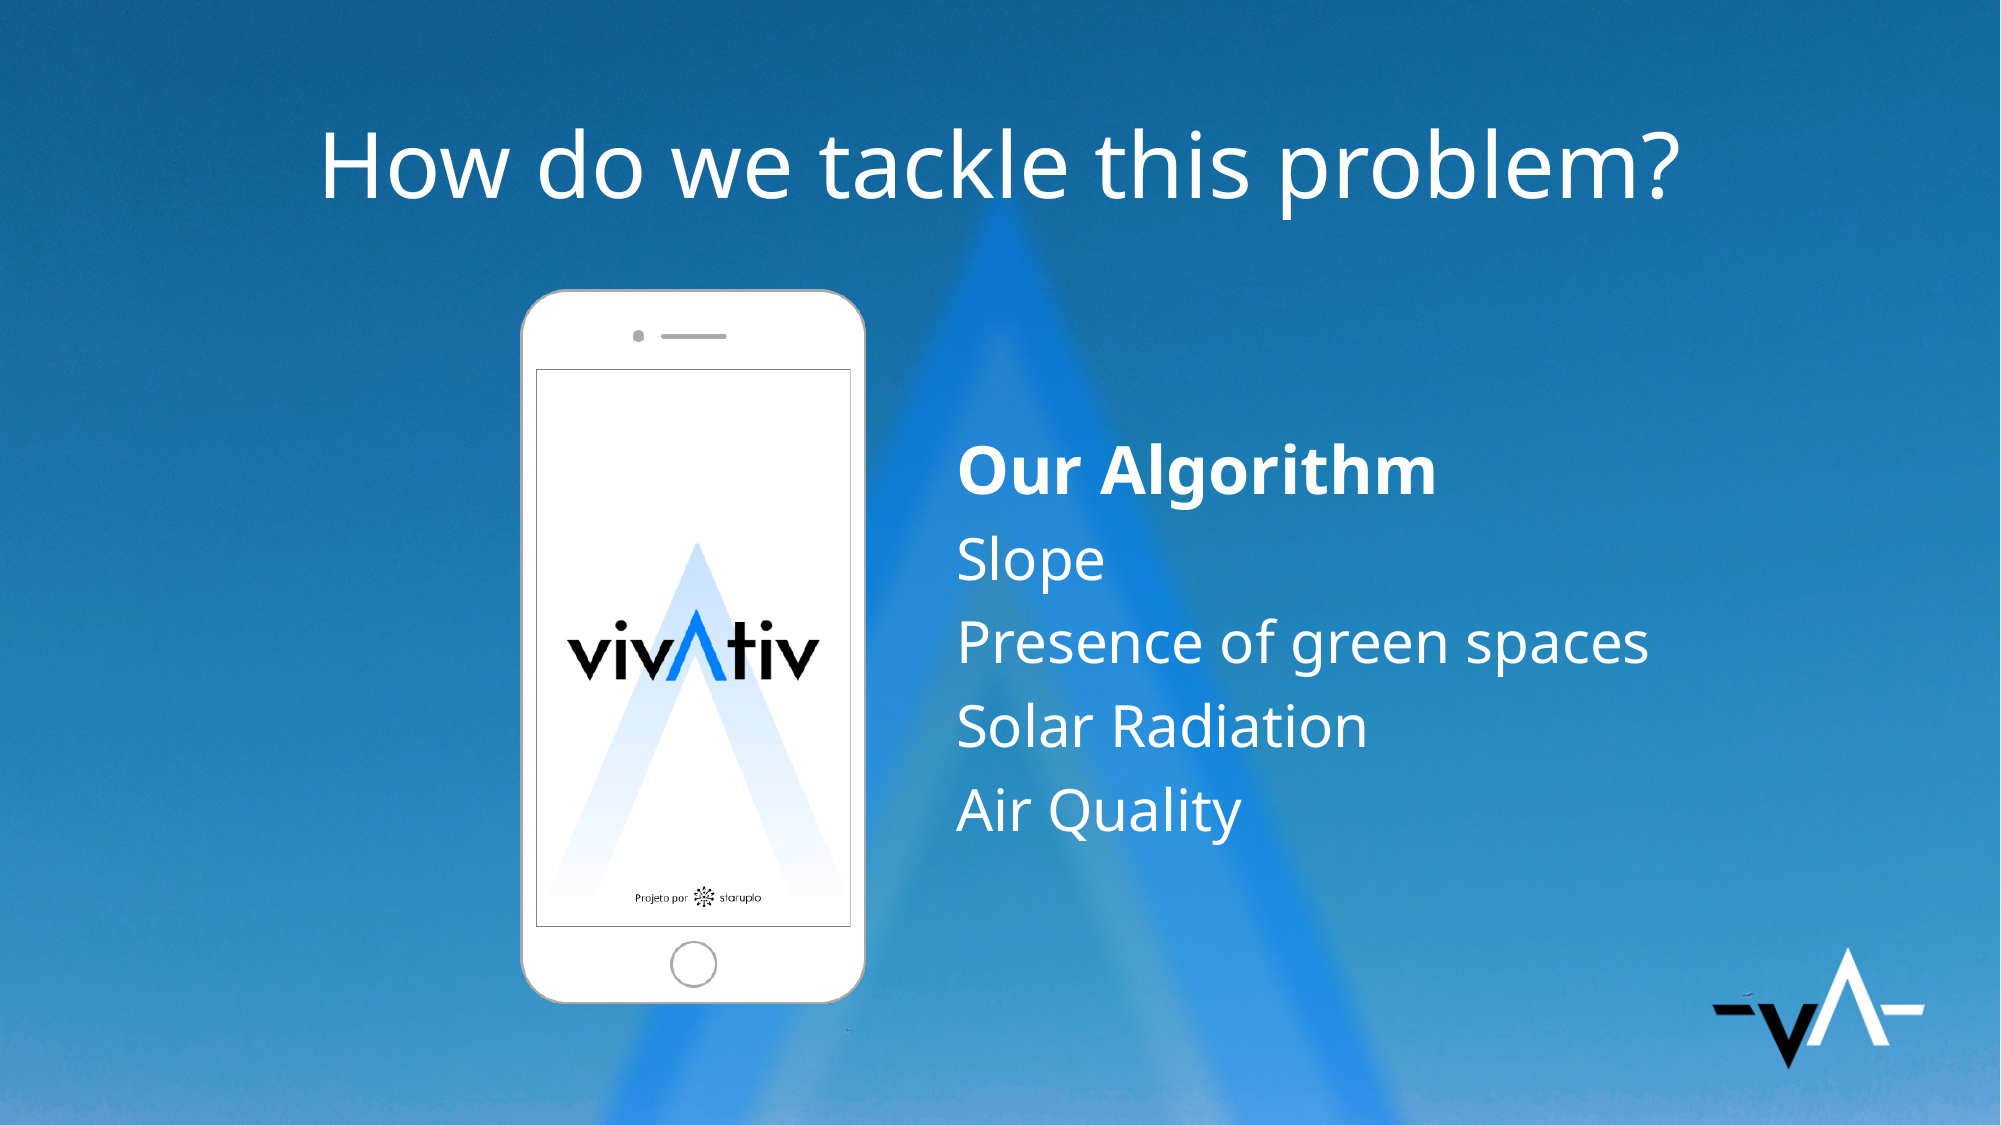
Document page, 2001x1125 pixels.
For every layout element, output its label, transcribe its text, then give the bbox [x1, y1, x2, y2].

list Our Algorithm Slope Presence of green spaces Solar Radiation Air Quality [941, 429, 1789, 865]
title How do we tackle this problem? [137, 59, 1863, 278]
picture [0, 0, 2001, 1125]
